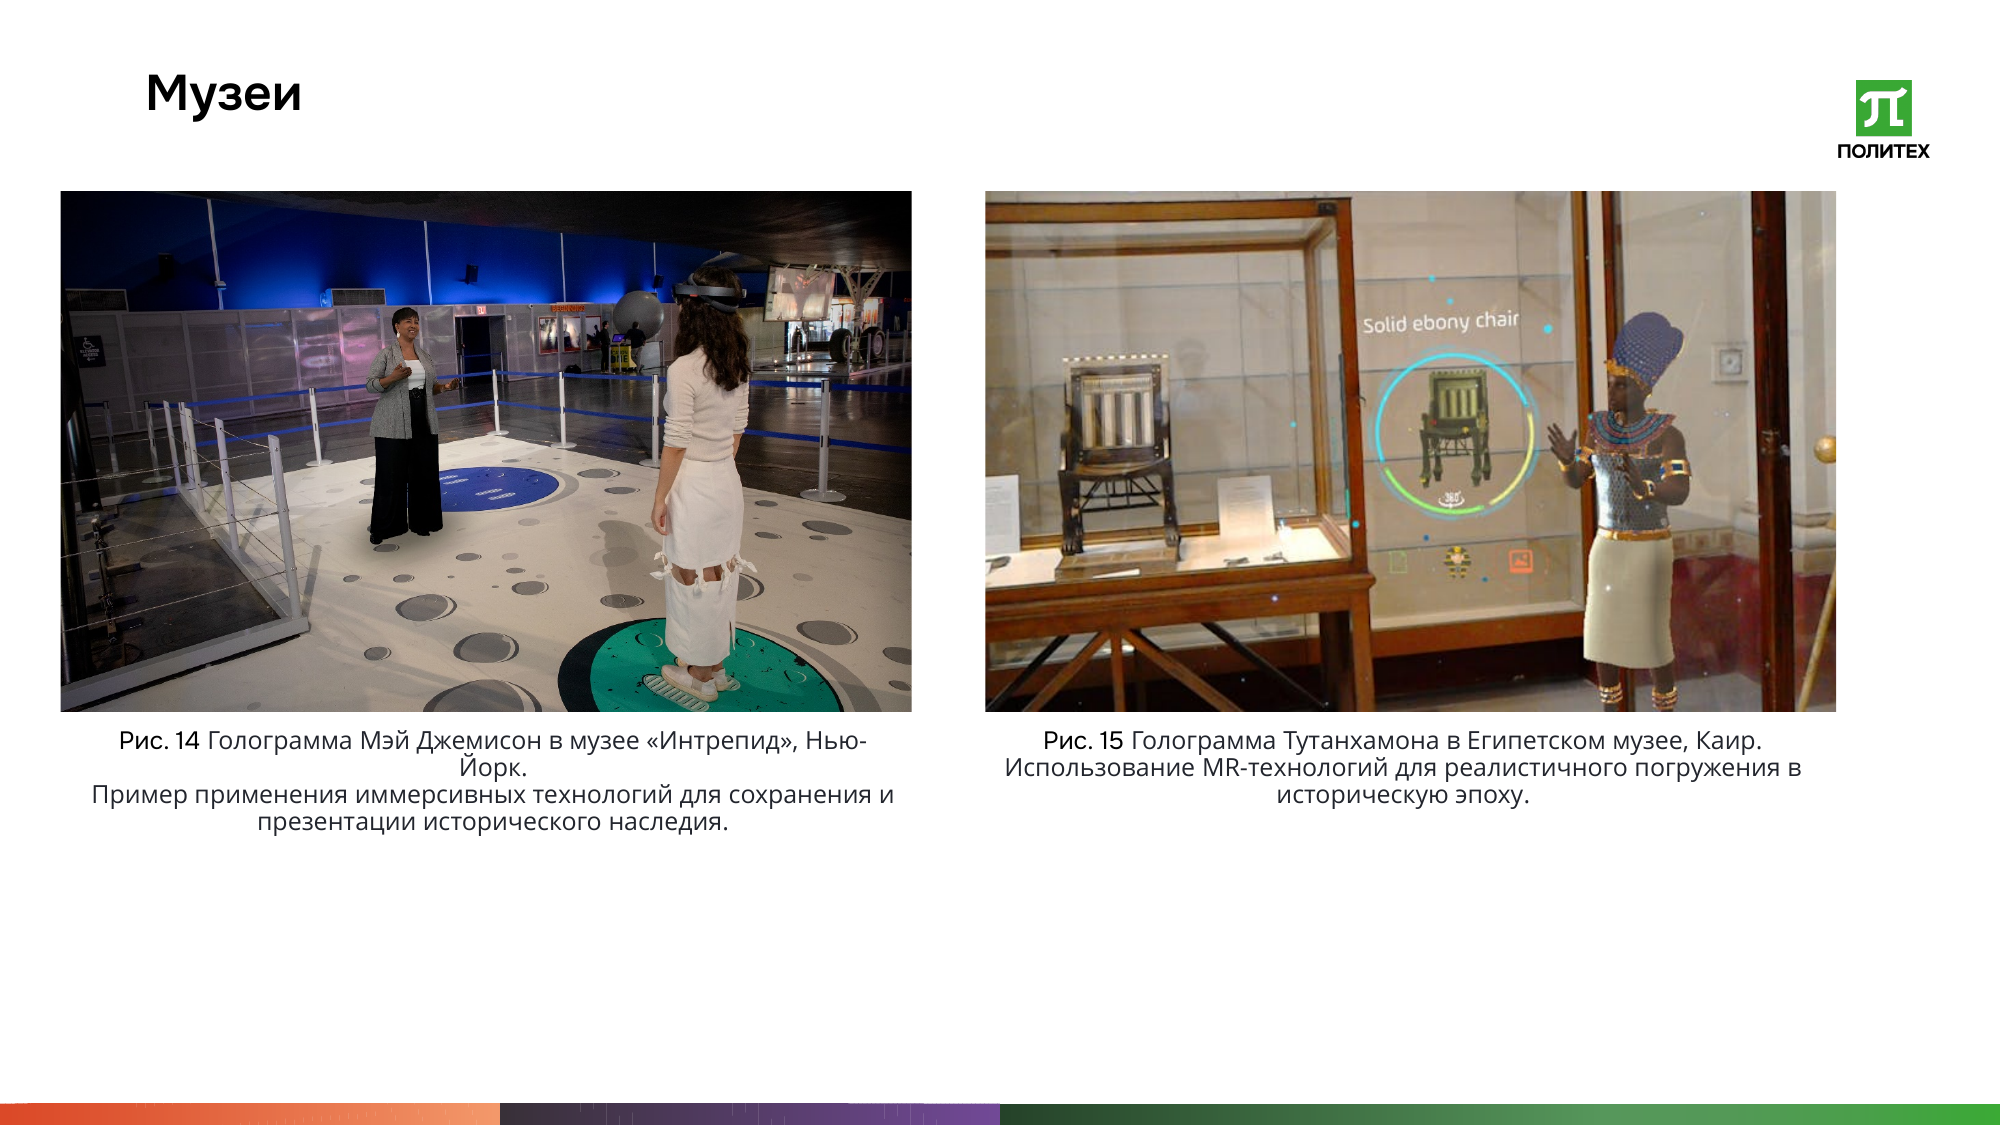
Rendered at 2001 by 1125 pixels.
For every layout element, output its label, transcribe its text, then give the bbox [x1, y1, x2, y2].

picture [985, 191, 1837, 712]
text_box Рис. 15 Голограмма Тутанхамона в Египетском музее, Каир. Использование MR-технологий для реалистичного погружения в историческую эпоху. [985, 721, 1822, 817]
text_box Рис. 14 Голограмма Мэй Джемисон в музее «Интрепид», Нью-Йорк. Пример применения иммерсивных технологий для сохранения и презентации исторического наследия. [75, 721, 912, 844]
picture [60, 191, 912, 712]
picture [1838, 80, 1930, 158]
title Музеи [130, 60, 1612, 160]
